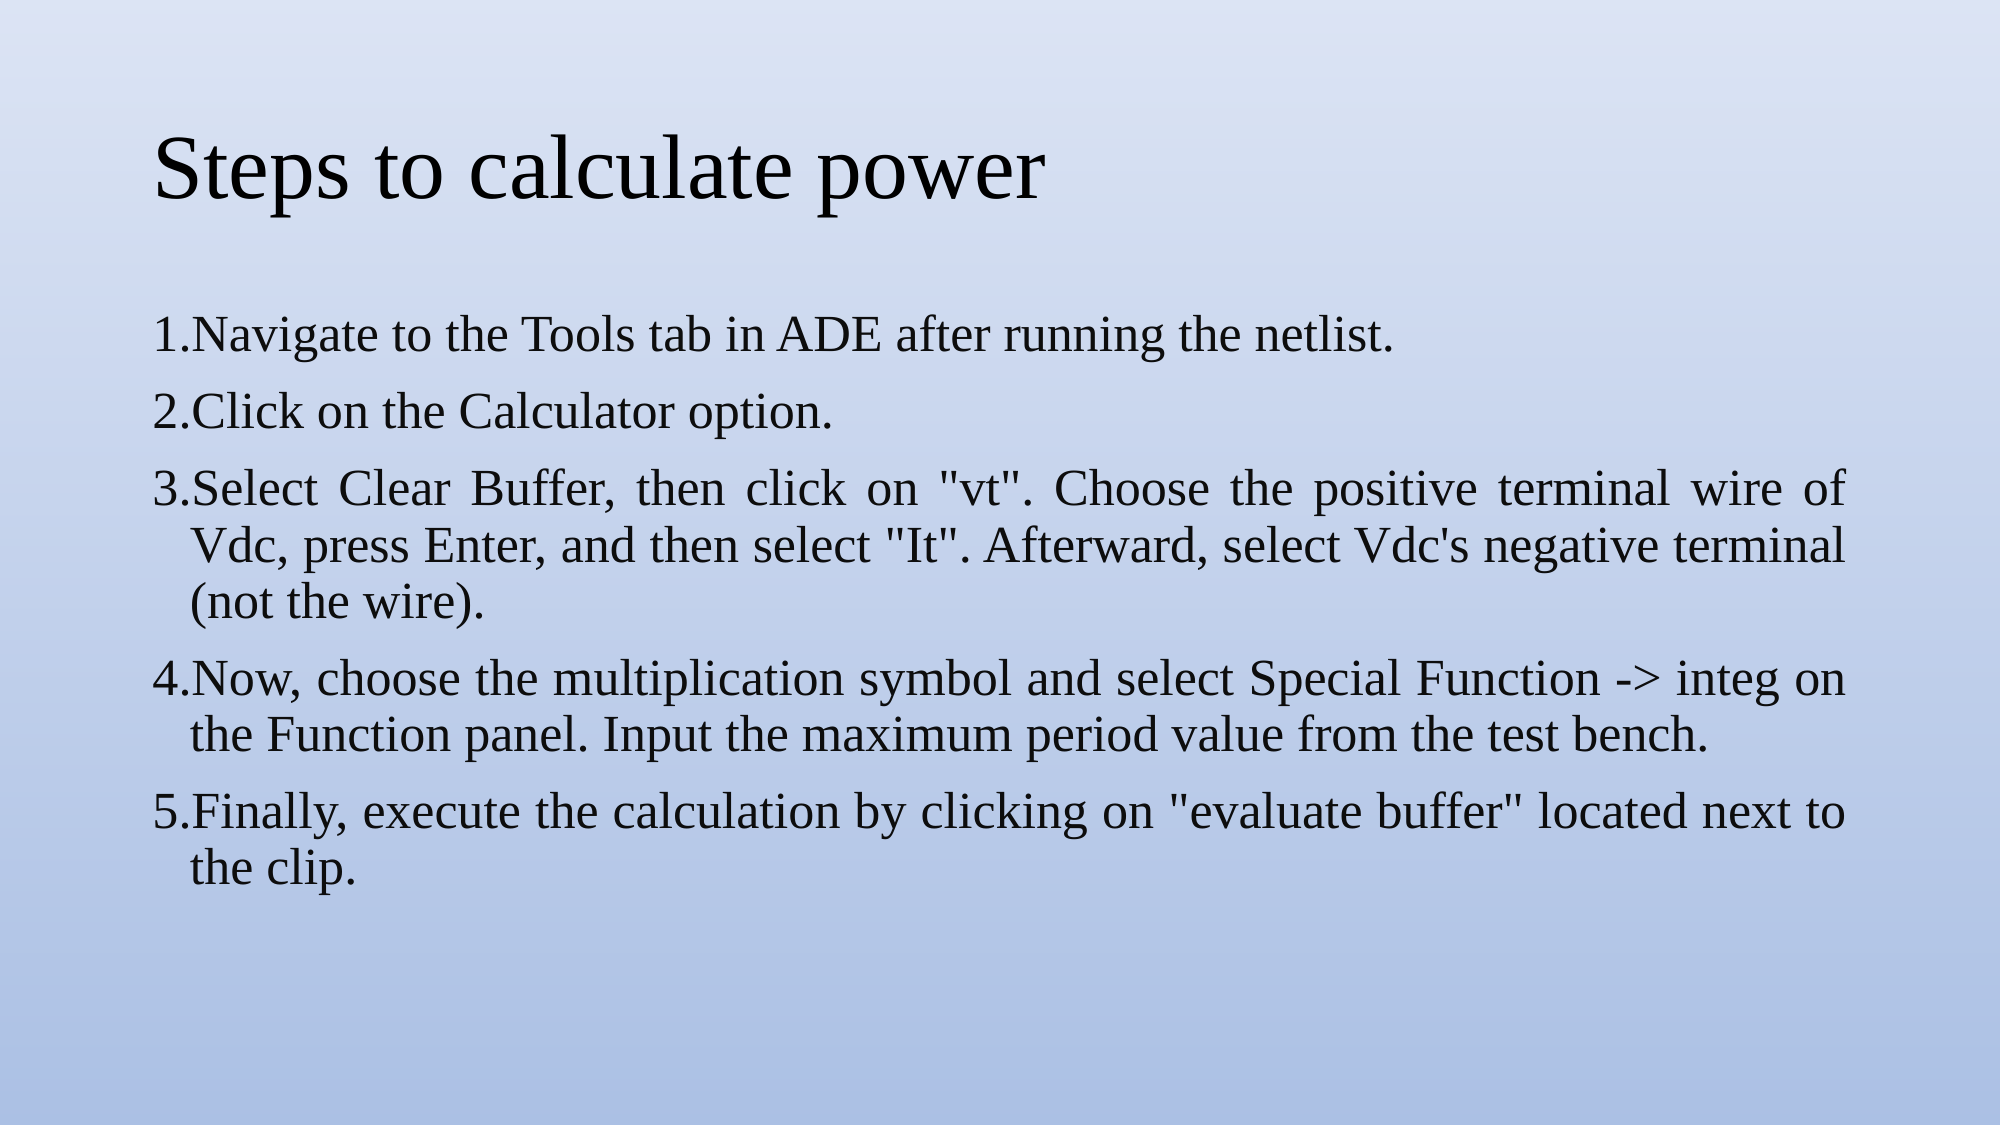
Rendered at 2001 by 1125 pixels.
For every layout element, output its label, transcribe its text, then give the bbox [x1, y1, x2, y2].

list Navigate to the Tools tab in ADE after running the netlist. Click on the Calculator option. Select Clear Buffer, then click on "vt". Choose the positive terminal wire of Vdc, press Enter, and then select "It". Afterward, select Vdc's negative terminal (not the wire). Now, choose the multiplication symbol and select Special Function -> integ on the Function panel. Input the maximum period value from the test bench. Finally, execute the calculation by clicking on "evaluate buffer" located next to the clip. [137, 299, 1863, 1014]
title Steps to calculate power [137, 59, 1863, 278]
